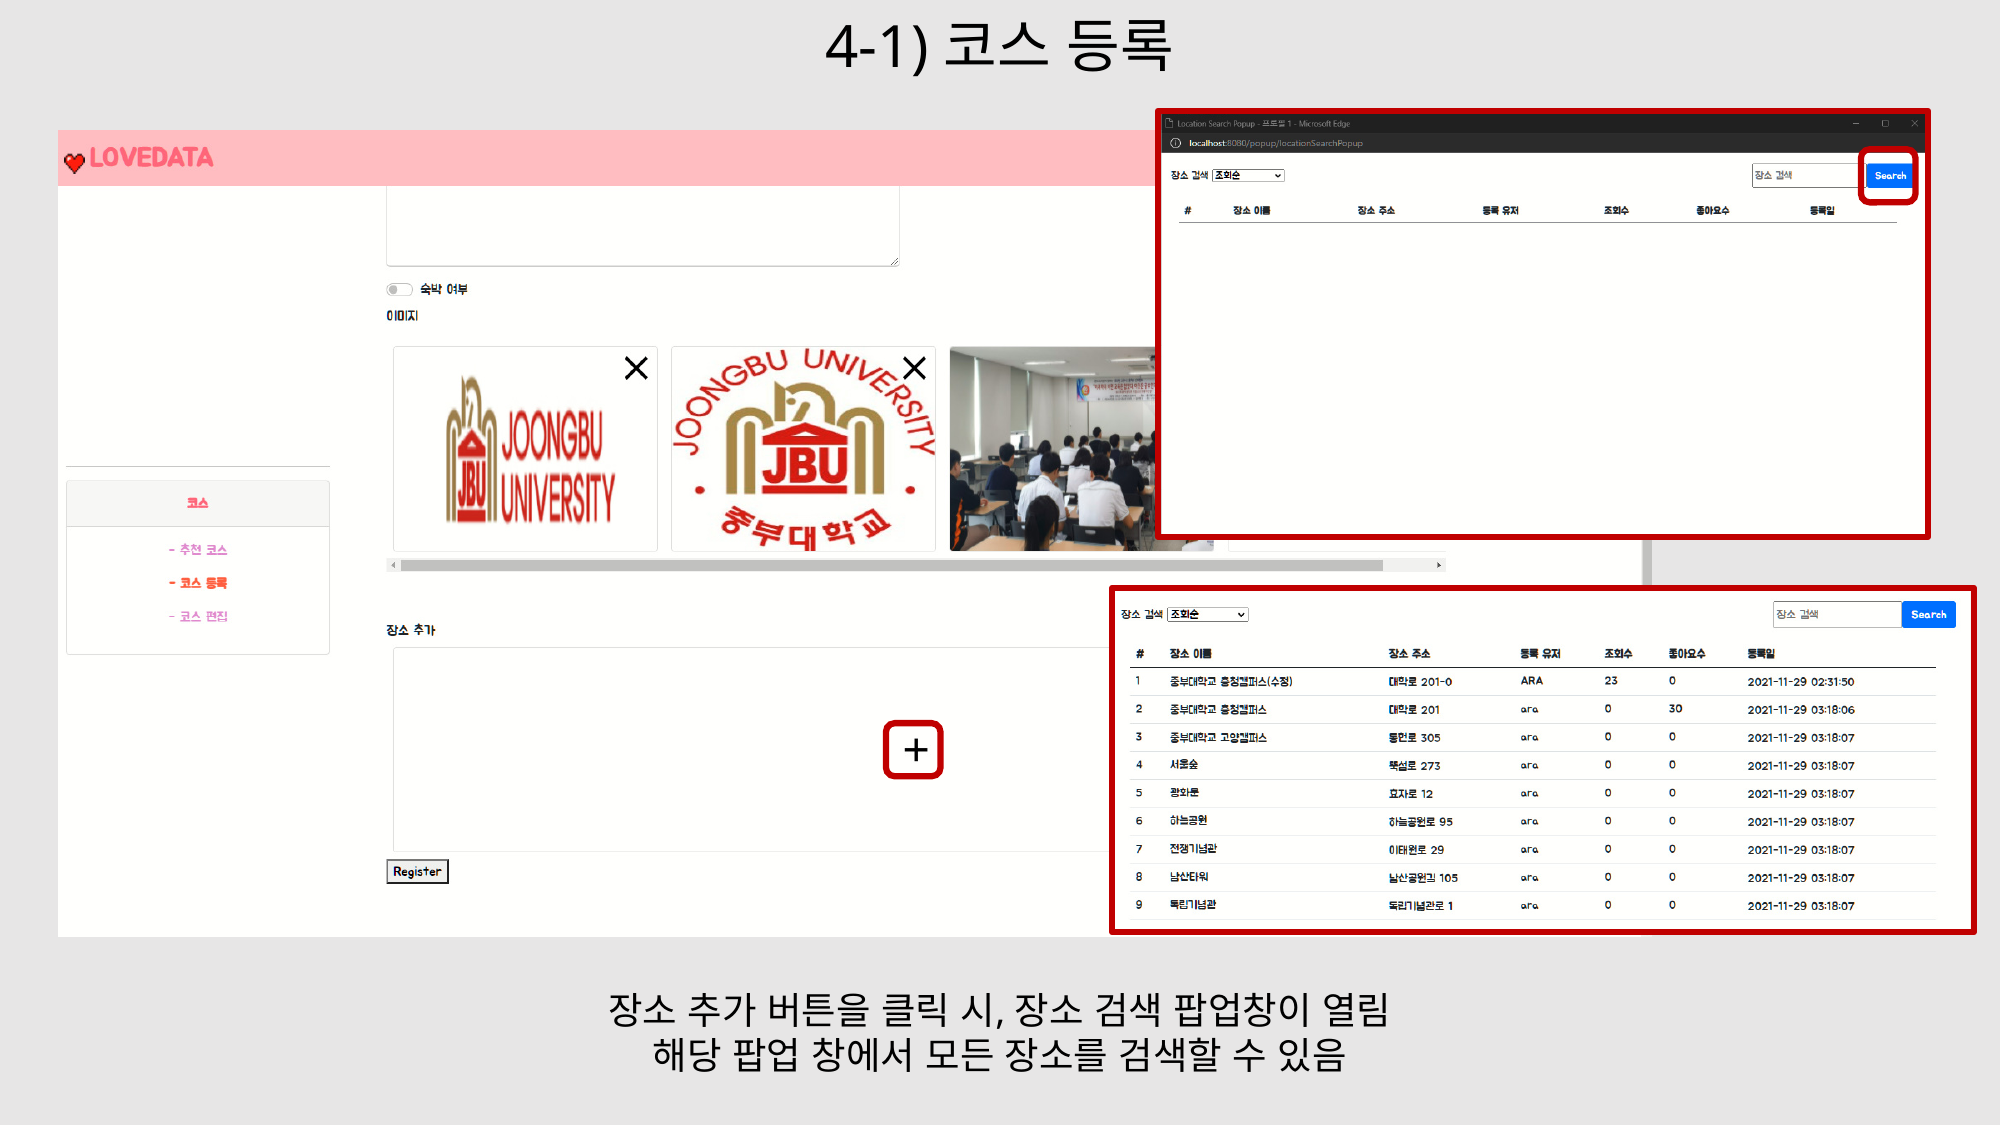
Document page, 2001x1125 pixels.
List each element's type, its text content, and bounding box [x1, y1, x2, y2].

picture [58, 130, 1652, 937]
picture [1160, 114, 1925, 534]
picture [1115, 591, 1971, 929]
text_box 4-1) 코스 등록 [564, 2, 1436, 87]
text_box 장소 추가 버튼을 클릭 시, 장소 검색 팝업창이 열림 해당 팝업 창에서 모든 장소를 검색할 수 있음 [593, 979, 1407, 1085]
